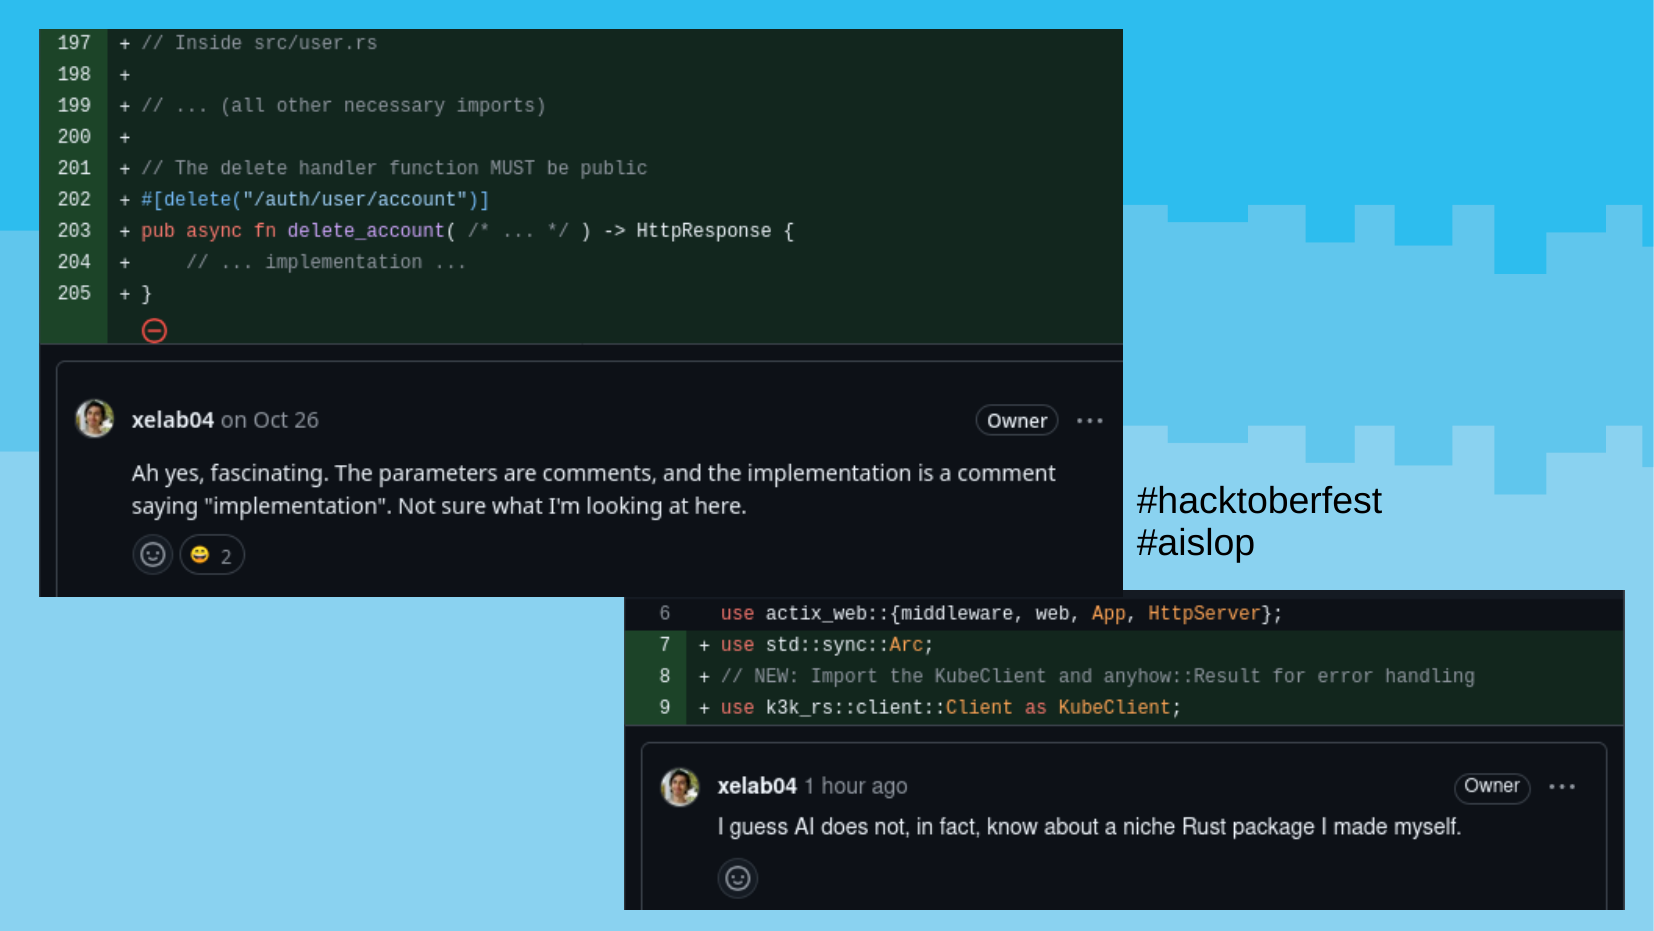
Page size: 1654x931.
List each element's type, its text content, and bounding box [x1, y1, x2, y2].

text_box #hacktoberfest #aislop [1122, 472, 1595, 591]
picture [0, 0, 1654, 931]
